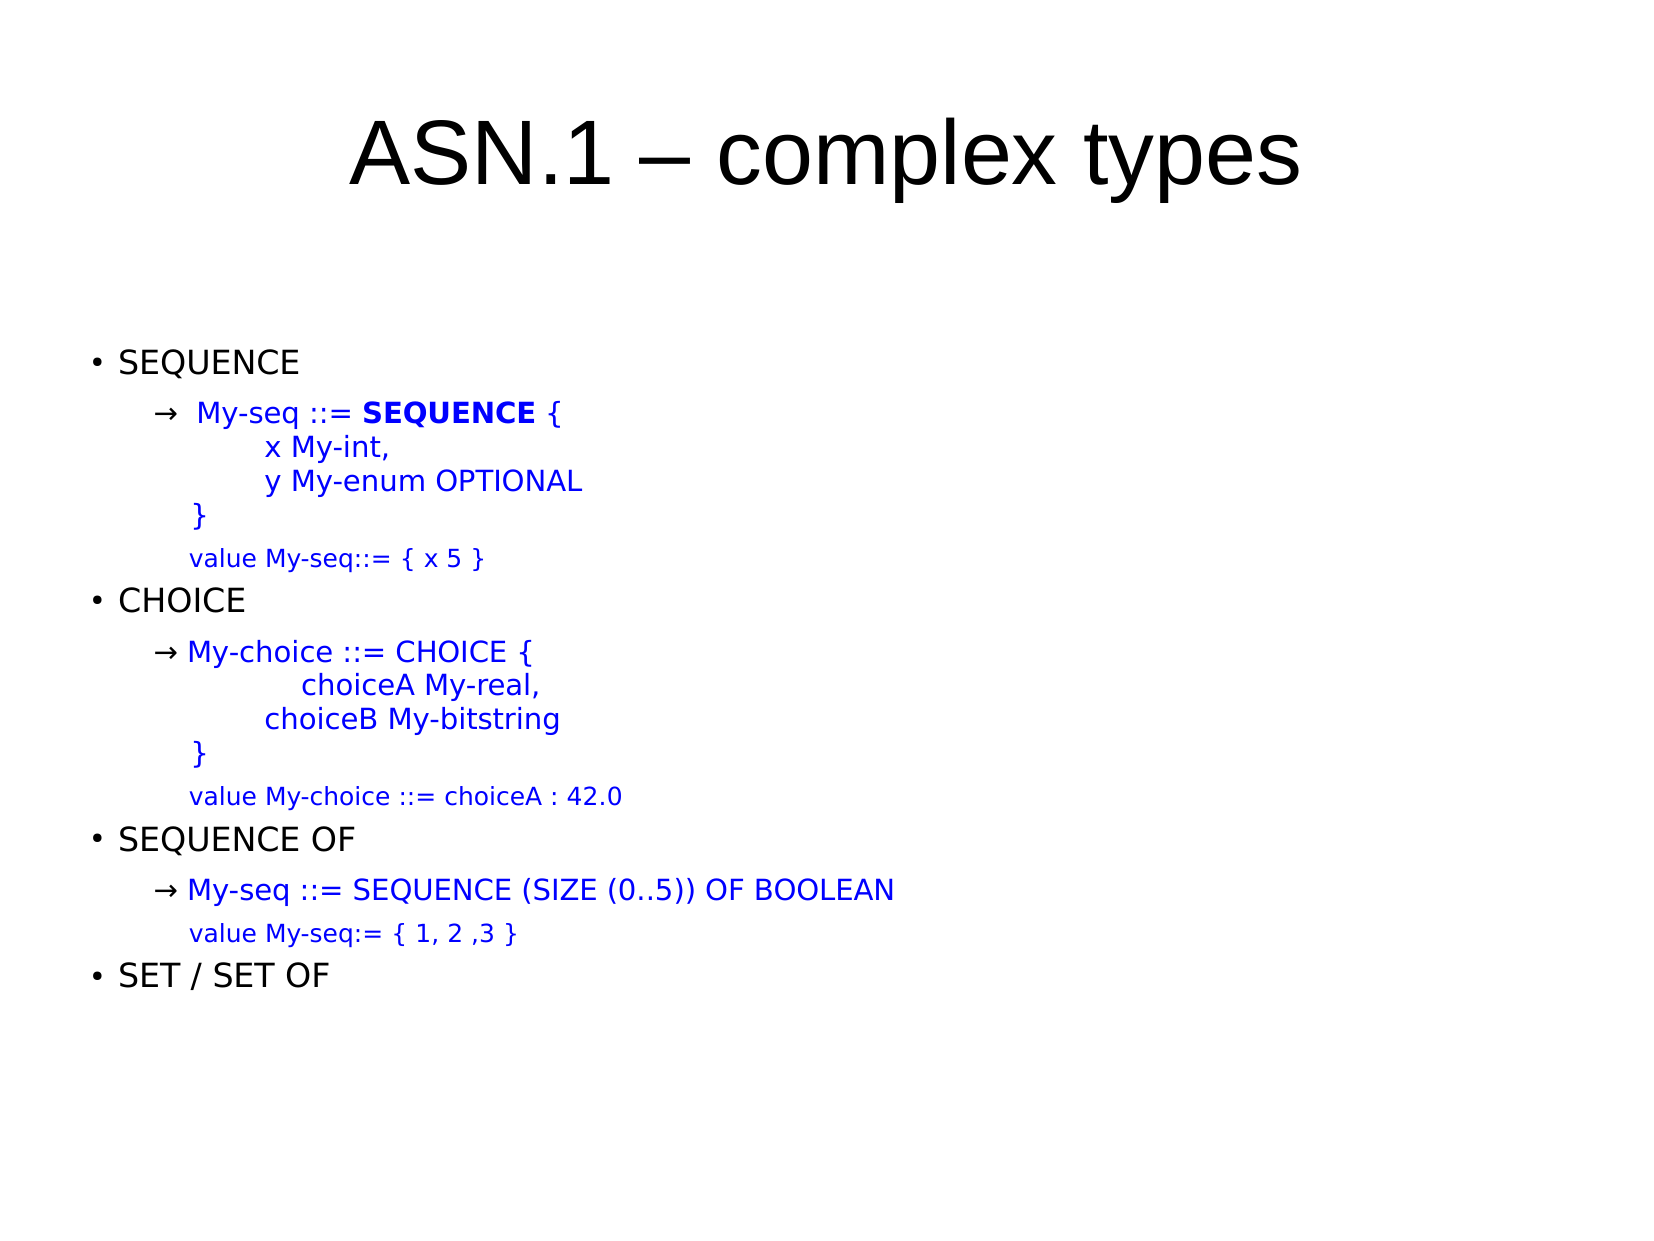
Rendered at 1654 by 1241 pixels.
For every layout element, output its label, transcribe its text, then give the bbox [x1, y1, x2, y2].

list SEQUENCE → My-seq ::= SEQUENCE { x My-int, y My-enum OPTIONAL } value My-seq::= { x 5 } CHOICE → My-choice ::= CHOICE { choiceA My-real, choiceB My-bitstring } value My-choice ::= choiceA : 42.0 SEQUENCE OF → My-seq ::= SEQUENCE (SIZE (0..5)) OF BOOLEAN value My-seq:= { 1, 2 ,3 } SET / SET OF [82, 290, 1538, 1010]
title ASN.1 – complex types [82, 49, 1571, 257]
